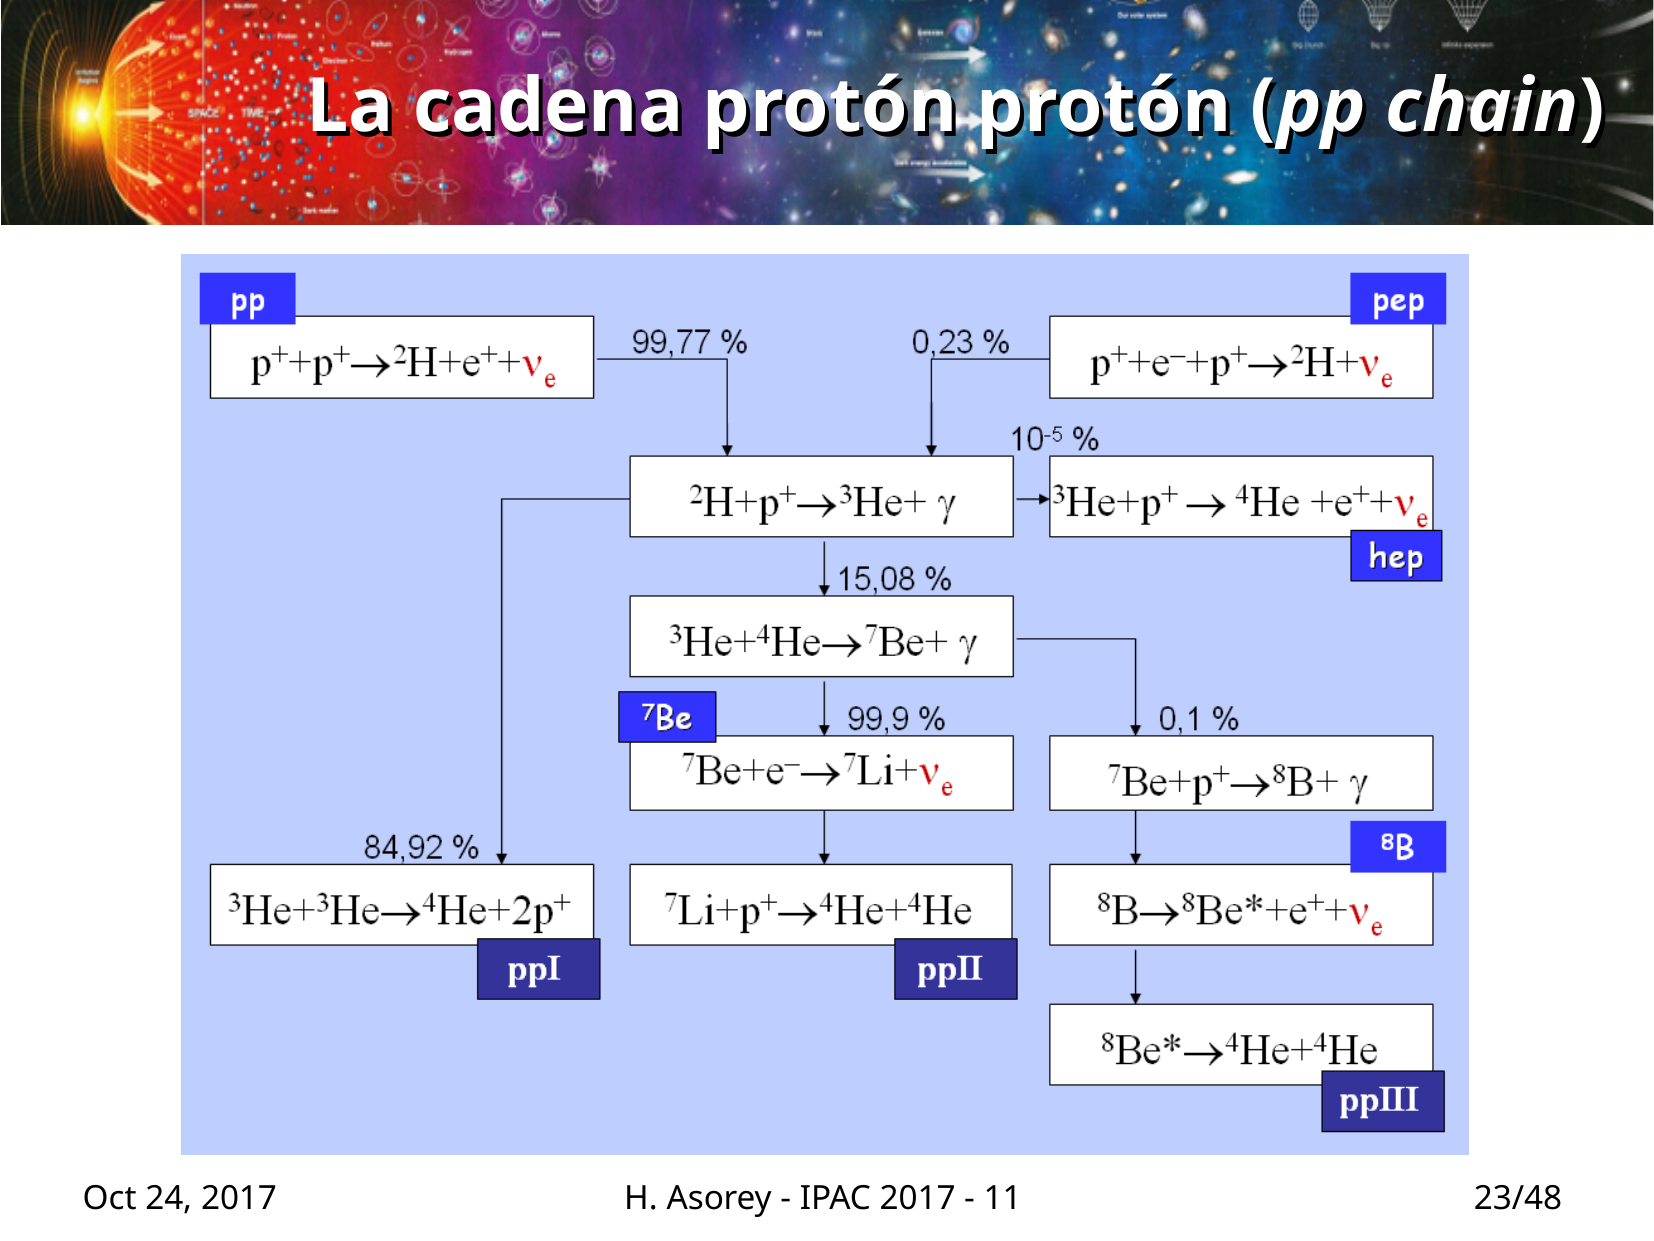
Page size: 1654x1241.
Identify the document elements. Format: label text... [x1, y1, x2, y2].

title La cadena protón protón (pp chain) [45, 15, 1606, 191]
picture [1, 0, 1654, 225]
picture [181, 254, 1469, 1156]
